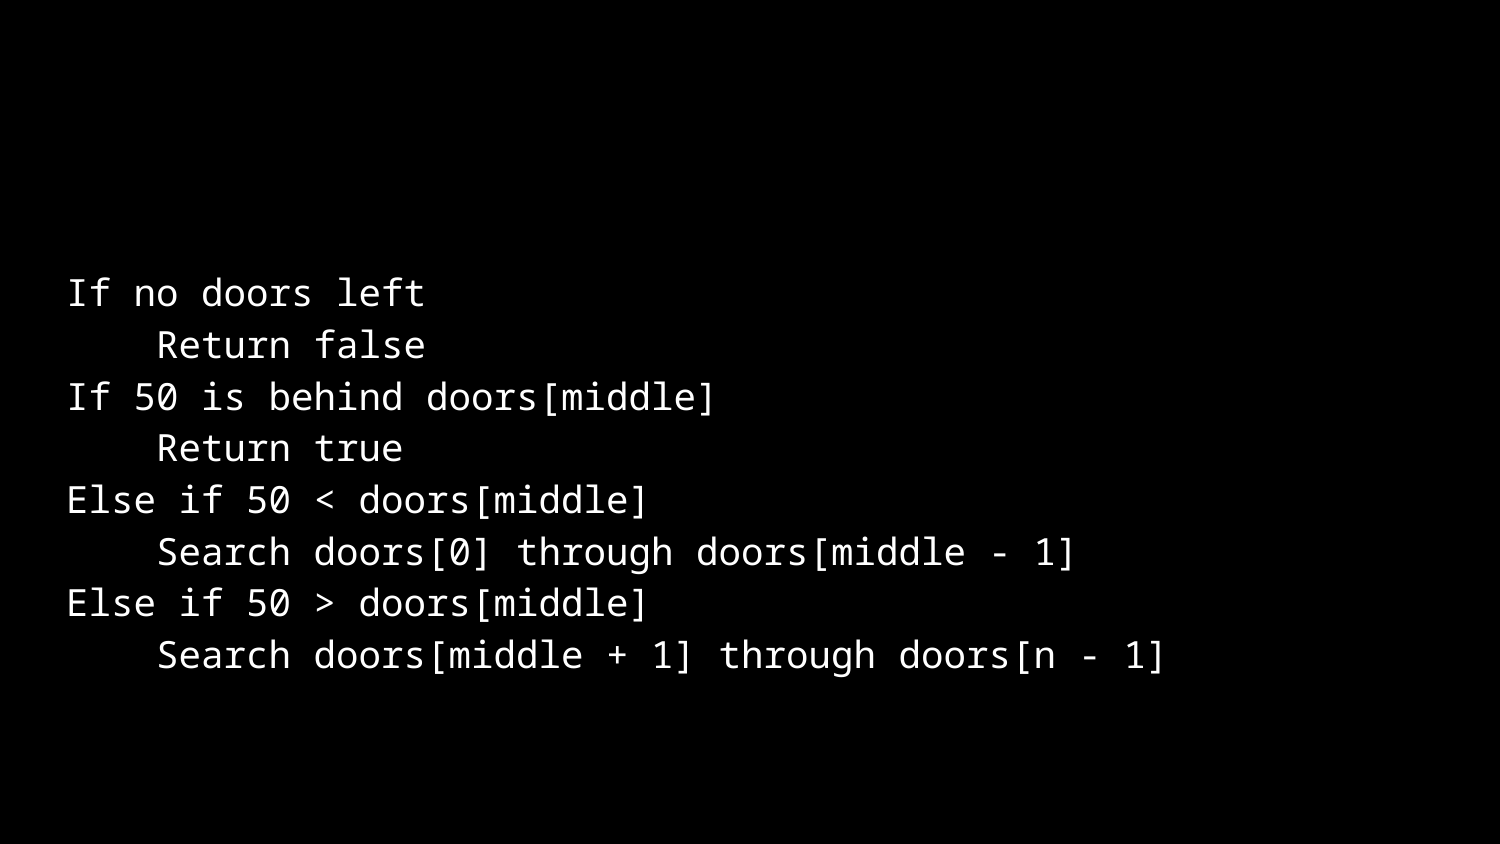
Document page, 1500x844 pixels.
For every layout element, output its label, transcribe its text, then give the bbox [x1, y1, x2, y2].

list If no doors left Return false If 50 is behind doors[middle] Return true Else if 50 < doors[middle] Search doors[0] through doors[middle - 1] Else if 50 > doors[middle] Search doors[middle + 1] through doors[n - 1] [51, 189, 1449, 750]
